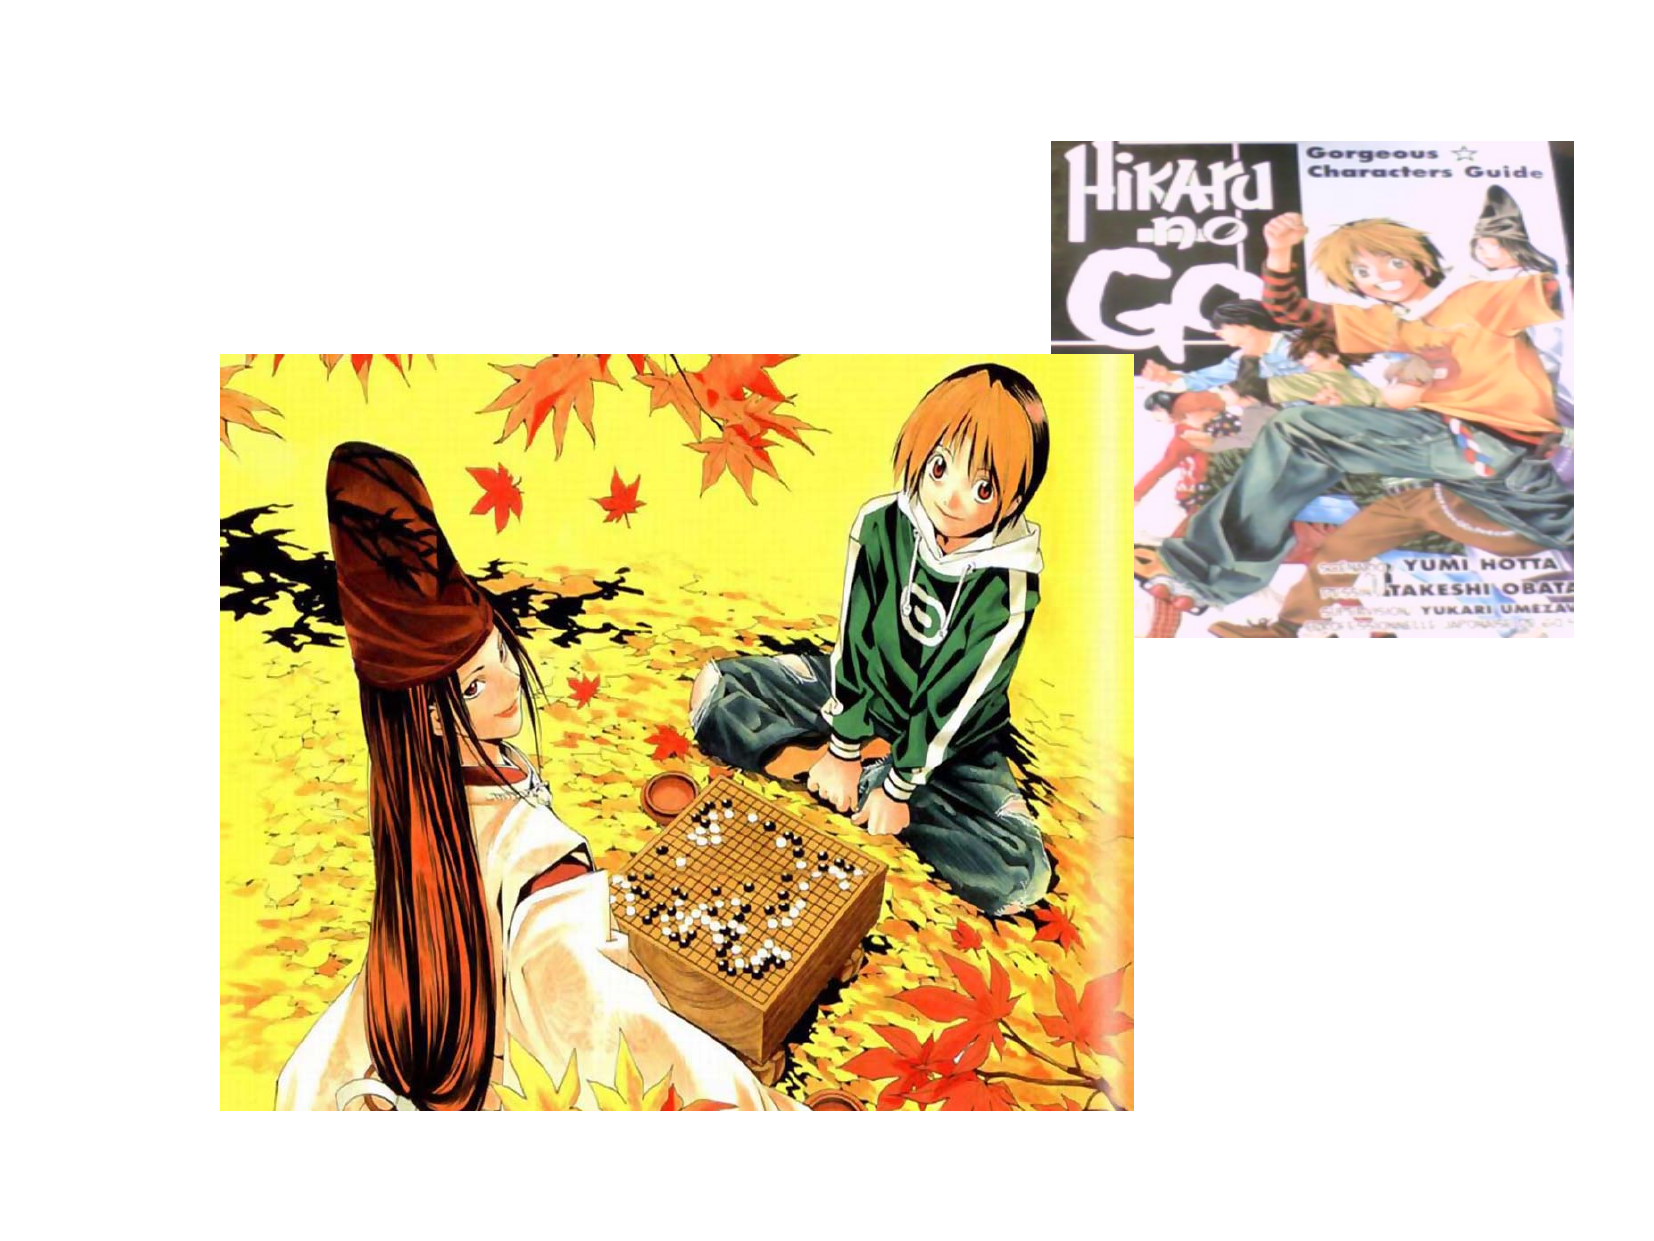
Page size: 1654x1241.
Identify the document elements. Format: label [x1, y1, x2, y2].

picture [220, 141, 1574, 1111]
